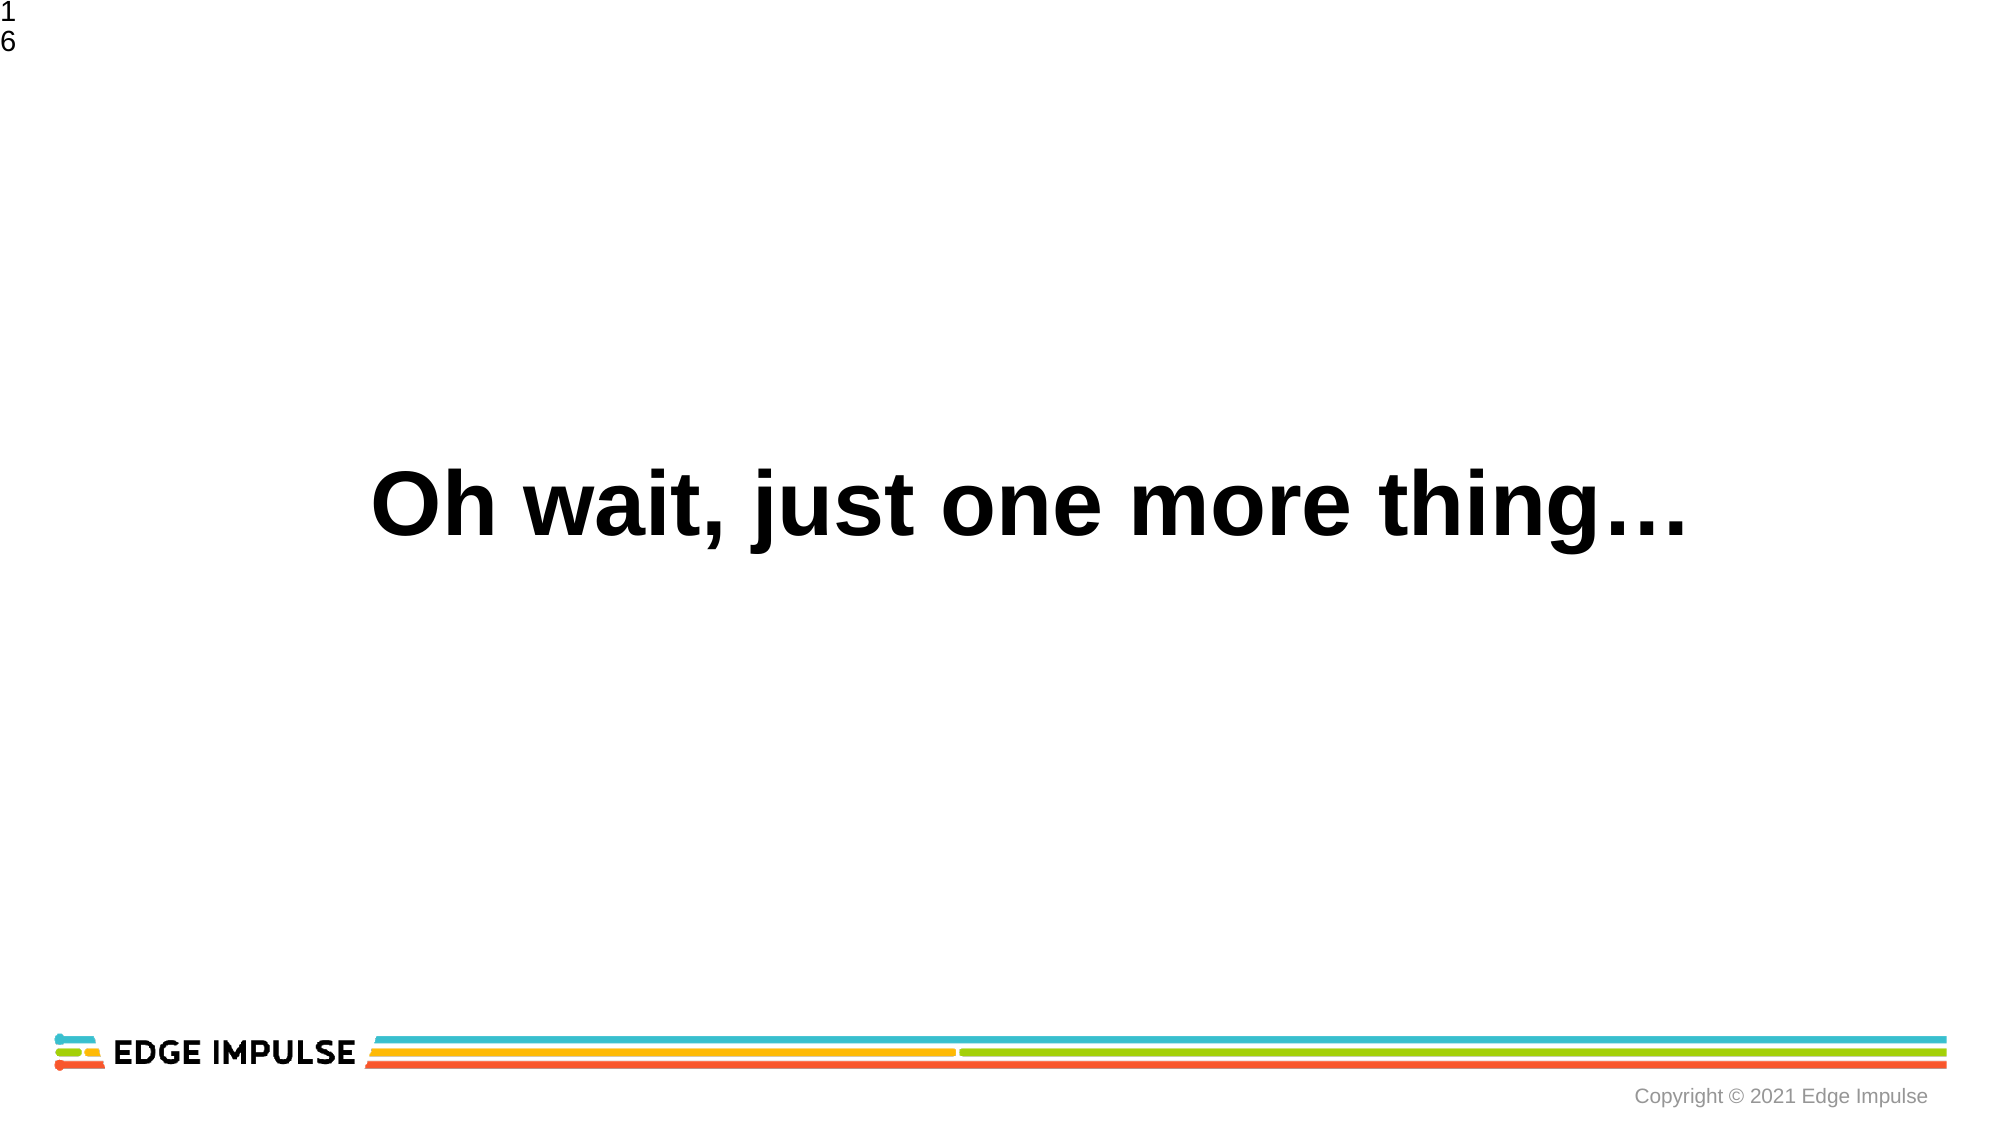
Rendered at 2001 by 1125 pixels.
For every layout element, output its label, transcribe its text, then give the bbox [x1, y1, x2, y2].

text_box Oh wait, just one more thing… [356, 436, 1711, 562]
picture [0, 0, 2000, 1125]
